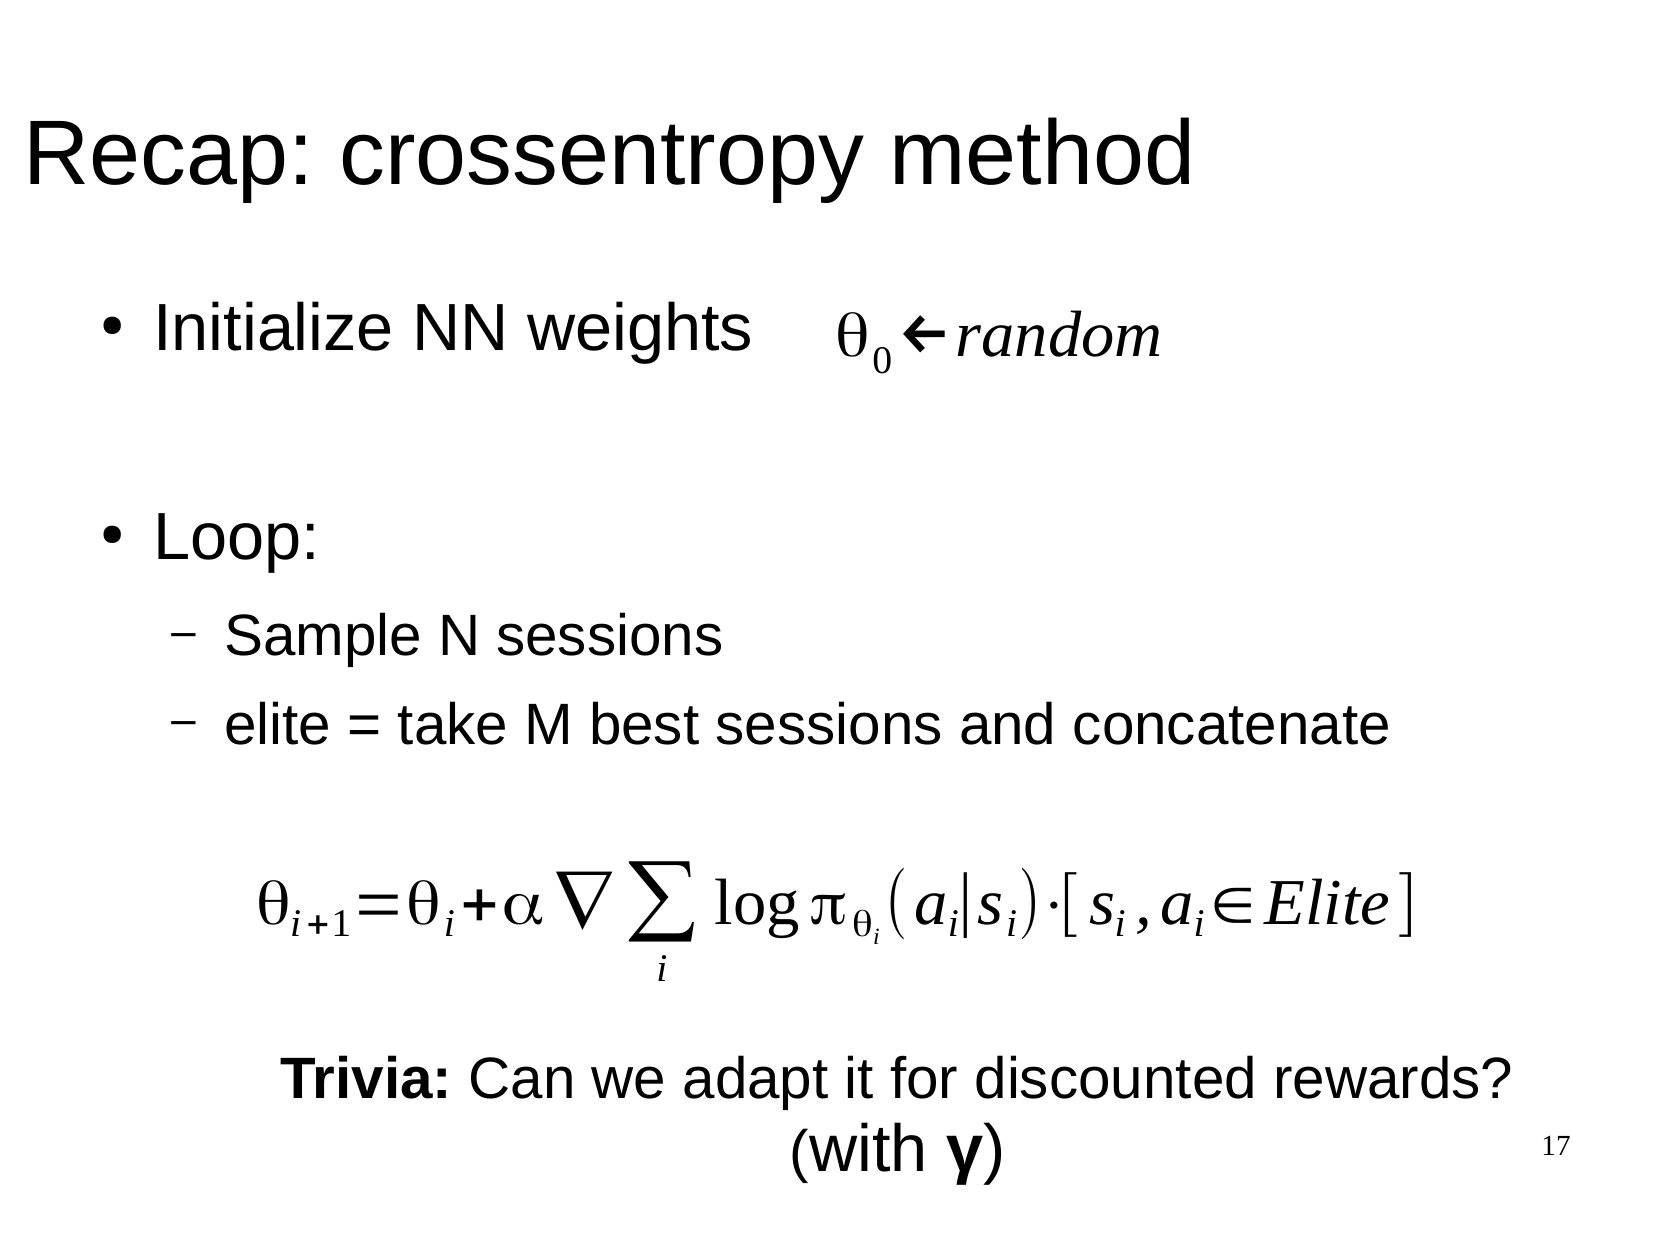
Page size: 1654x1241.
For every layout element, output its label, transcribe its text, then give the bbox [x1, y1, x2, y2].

chart [239, 854, 1434, 989]
chart [818, 299, 1179, 383]
list Initialize NN weights Loop: Sample N sessions elite = take M best sessions and concatenate Trivia: Can we adapt it for discounted rewards? (with γ) [82, 290, 1571, 1241]
title Recap: crossentropy method [23, 49, 1512, 257]
